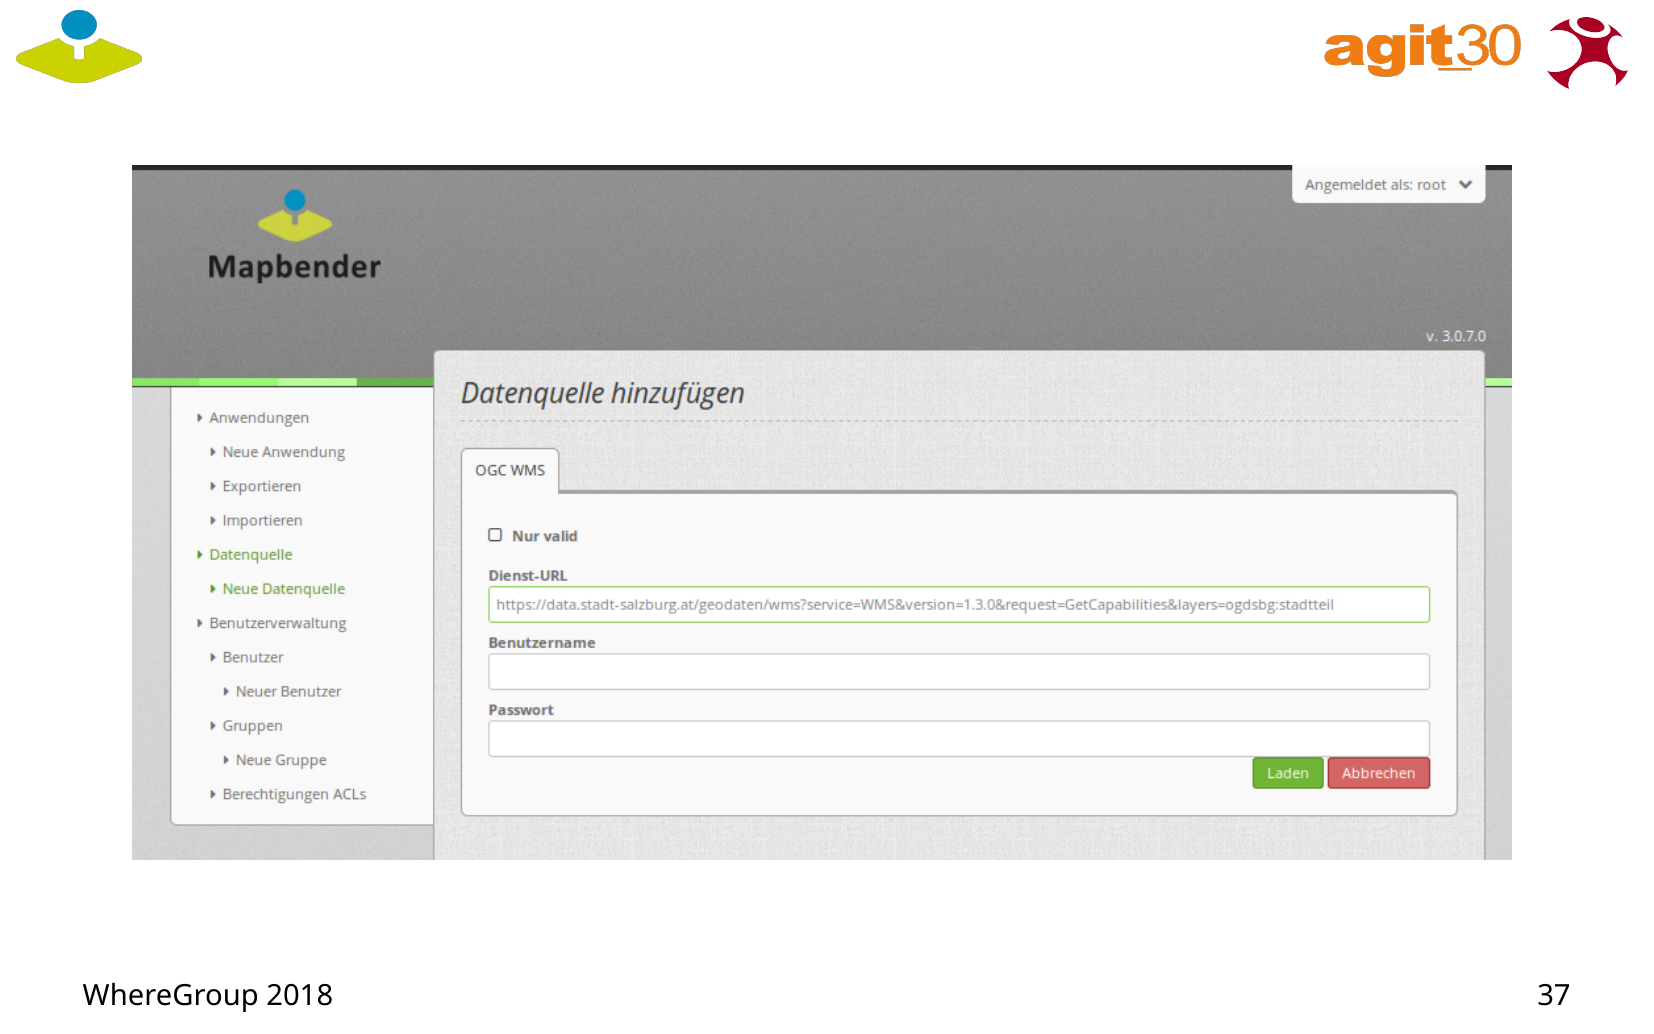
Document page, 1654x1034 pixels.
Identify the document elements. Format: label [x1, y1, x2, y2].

picture [1547, 17, 1628, 89]
picture [1322, 21, 1524, 79]
picture [16, 10, 142, 83]
picture [132, 165, 1512, 860]
